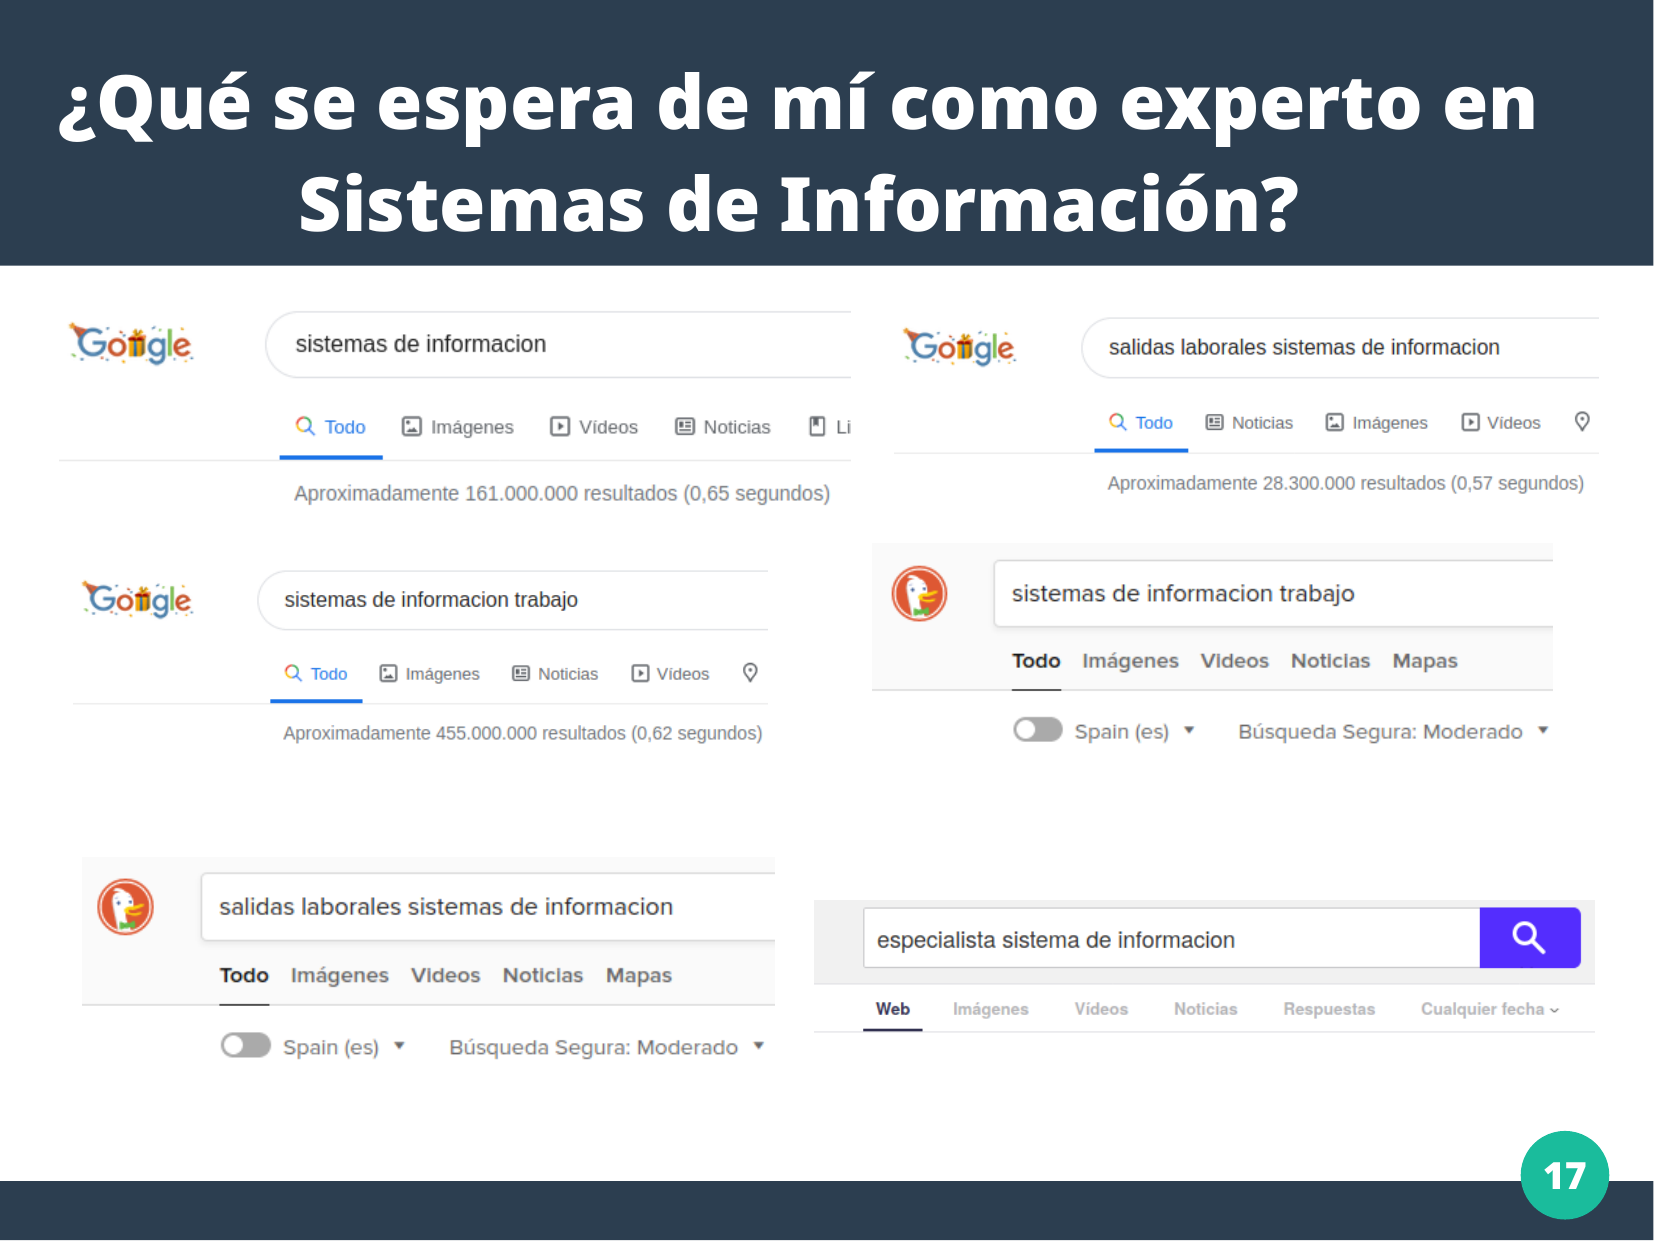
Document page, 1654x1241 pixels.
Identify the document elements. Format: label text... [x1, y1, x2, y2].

picture [59, 307, 851, 527]
picture [814, 900, 1595, 1063]
picture [82, 857, 775, 1075]
picture [872, 543, 1553, 762]
picture [894, 307, 1599, 515]
title ¿Qué se espera de mí como experto en Sistemas de Información? [59, 49, 1595, 207]
picture [73, 555, 768, 767]
